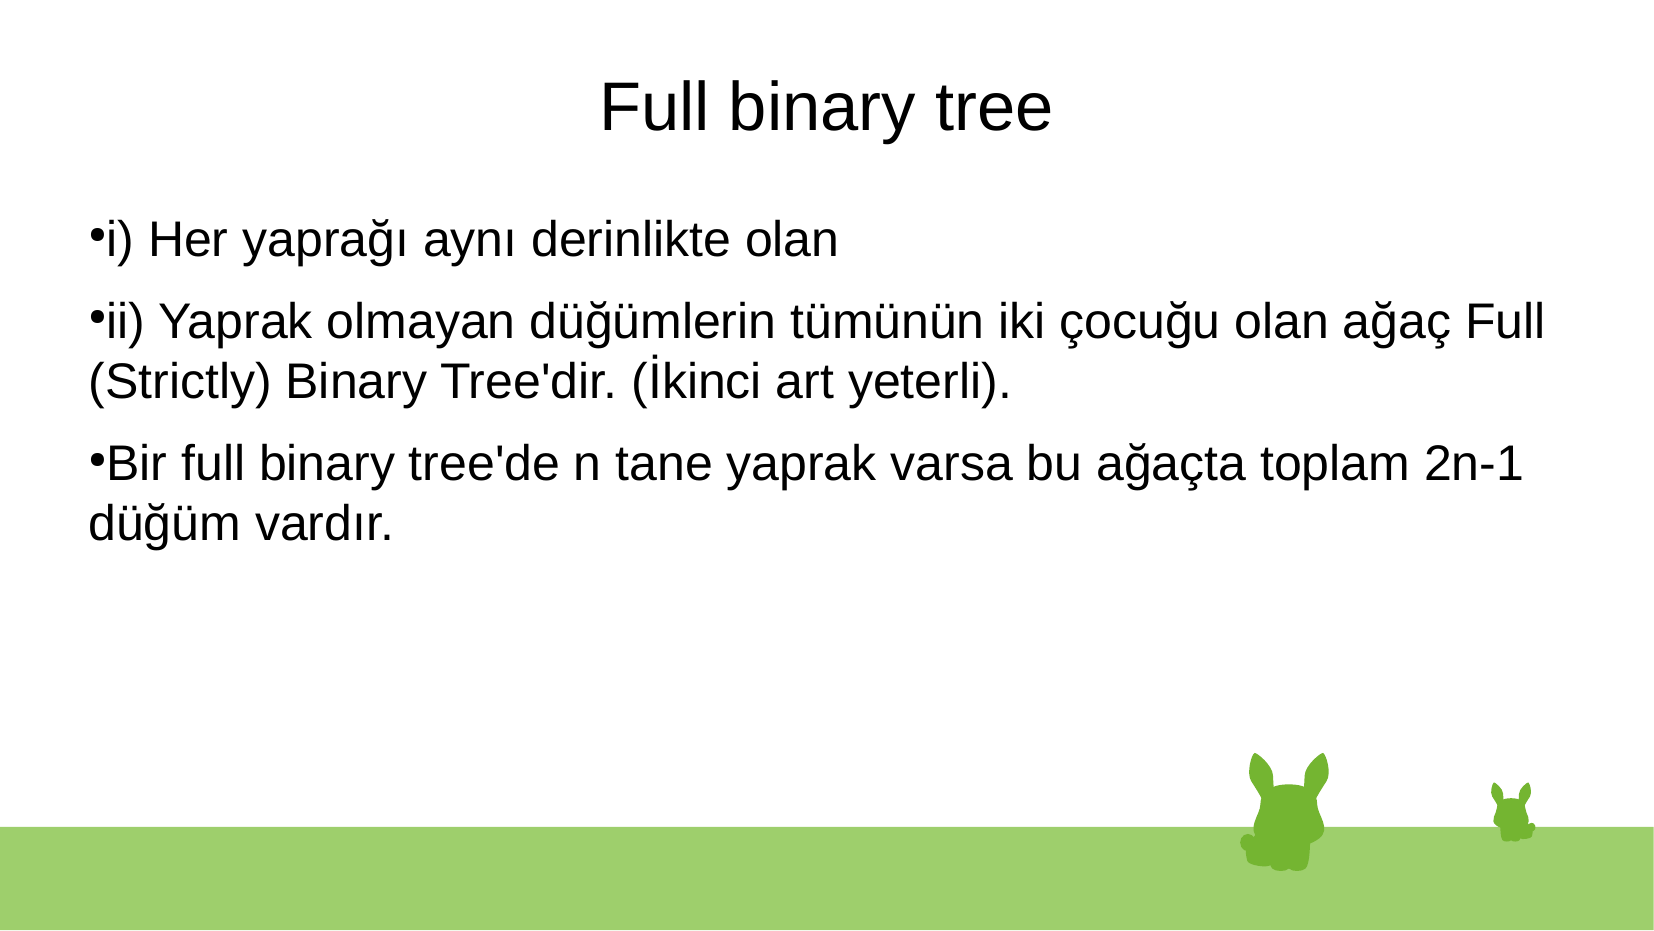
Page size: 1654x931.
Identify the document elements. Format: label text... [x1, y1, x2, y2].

title ﻿Full binary tree [88, 29, 1565, 178]
list ﻿i) Her yaprağı aynı derinlikte olan ii) Yaprak olmayan düğümlerin tümünün iki çocuğu olan ağaç Full (Strictly) Binary Tree'dir. (İkinci art yeterli). Bir full binary tree'de n tane yaprak varsa bu ağaçta toplam 2n-1 düğüm vardır. [88, 206, 1565, 739]
